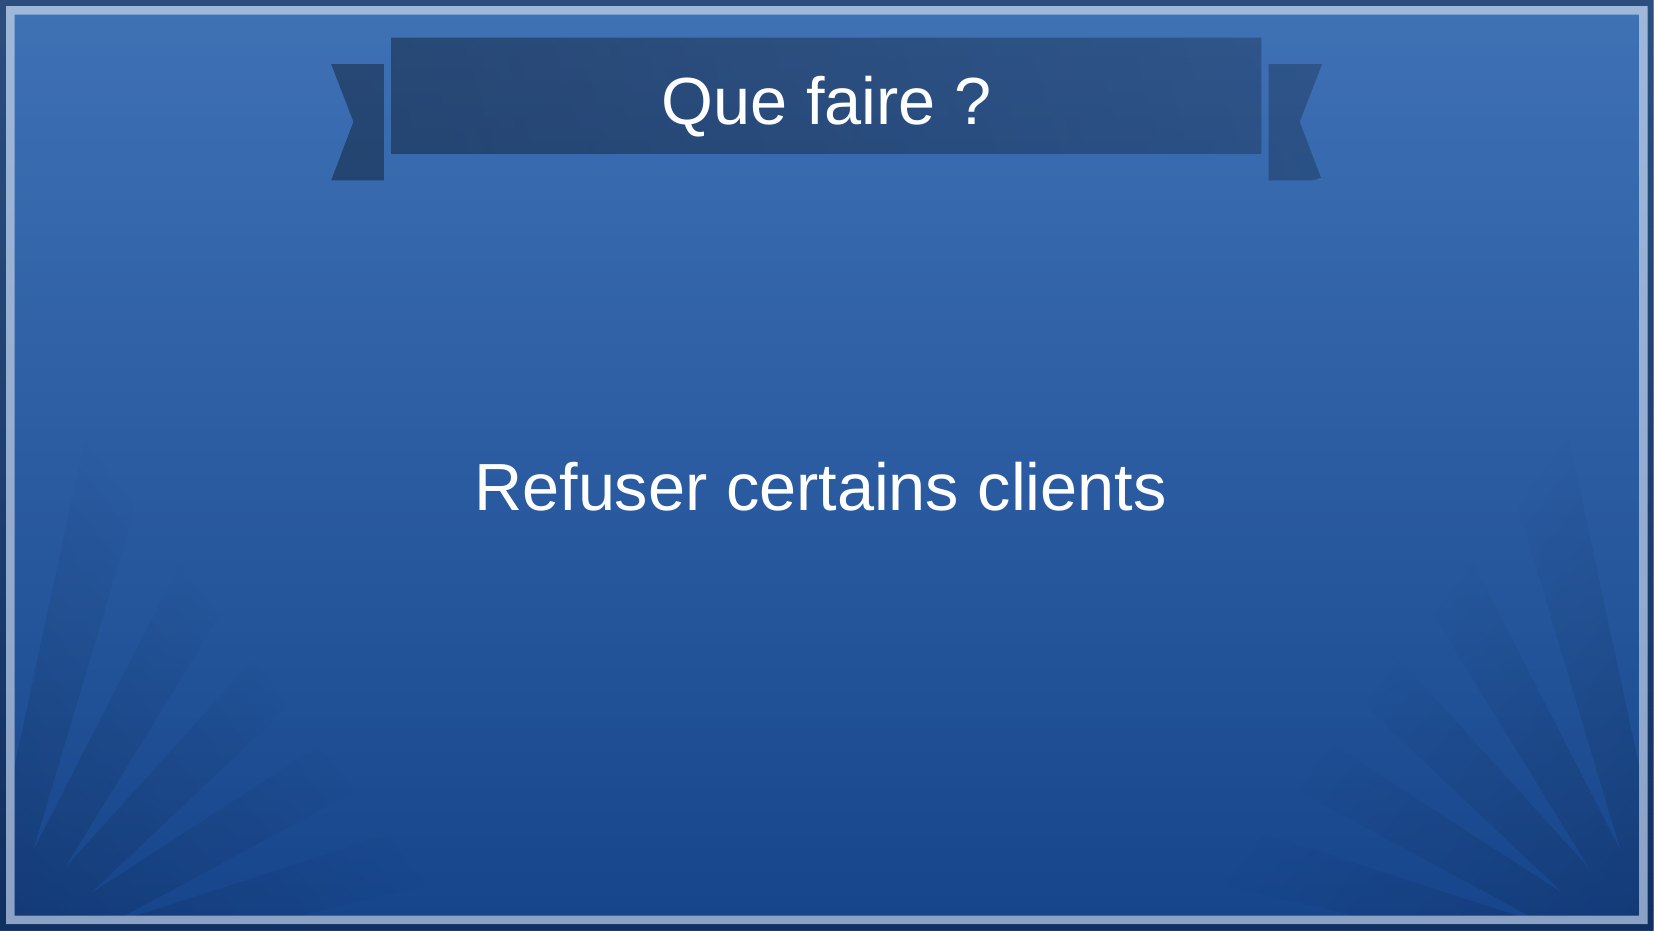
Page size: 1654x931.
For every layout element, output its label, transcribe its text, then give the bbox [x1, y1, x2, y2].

text_box Que faire ? [82, 45, 1571, 150]
text_box Refuser certains clients [76, 442, 1565, 524]
